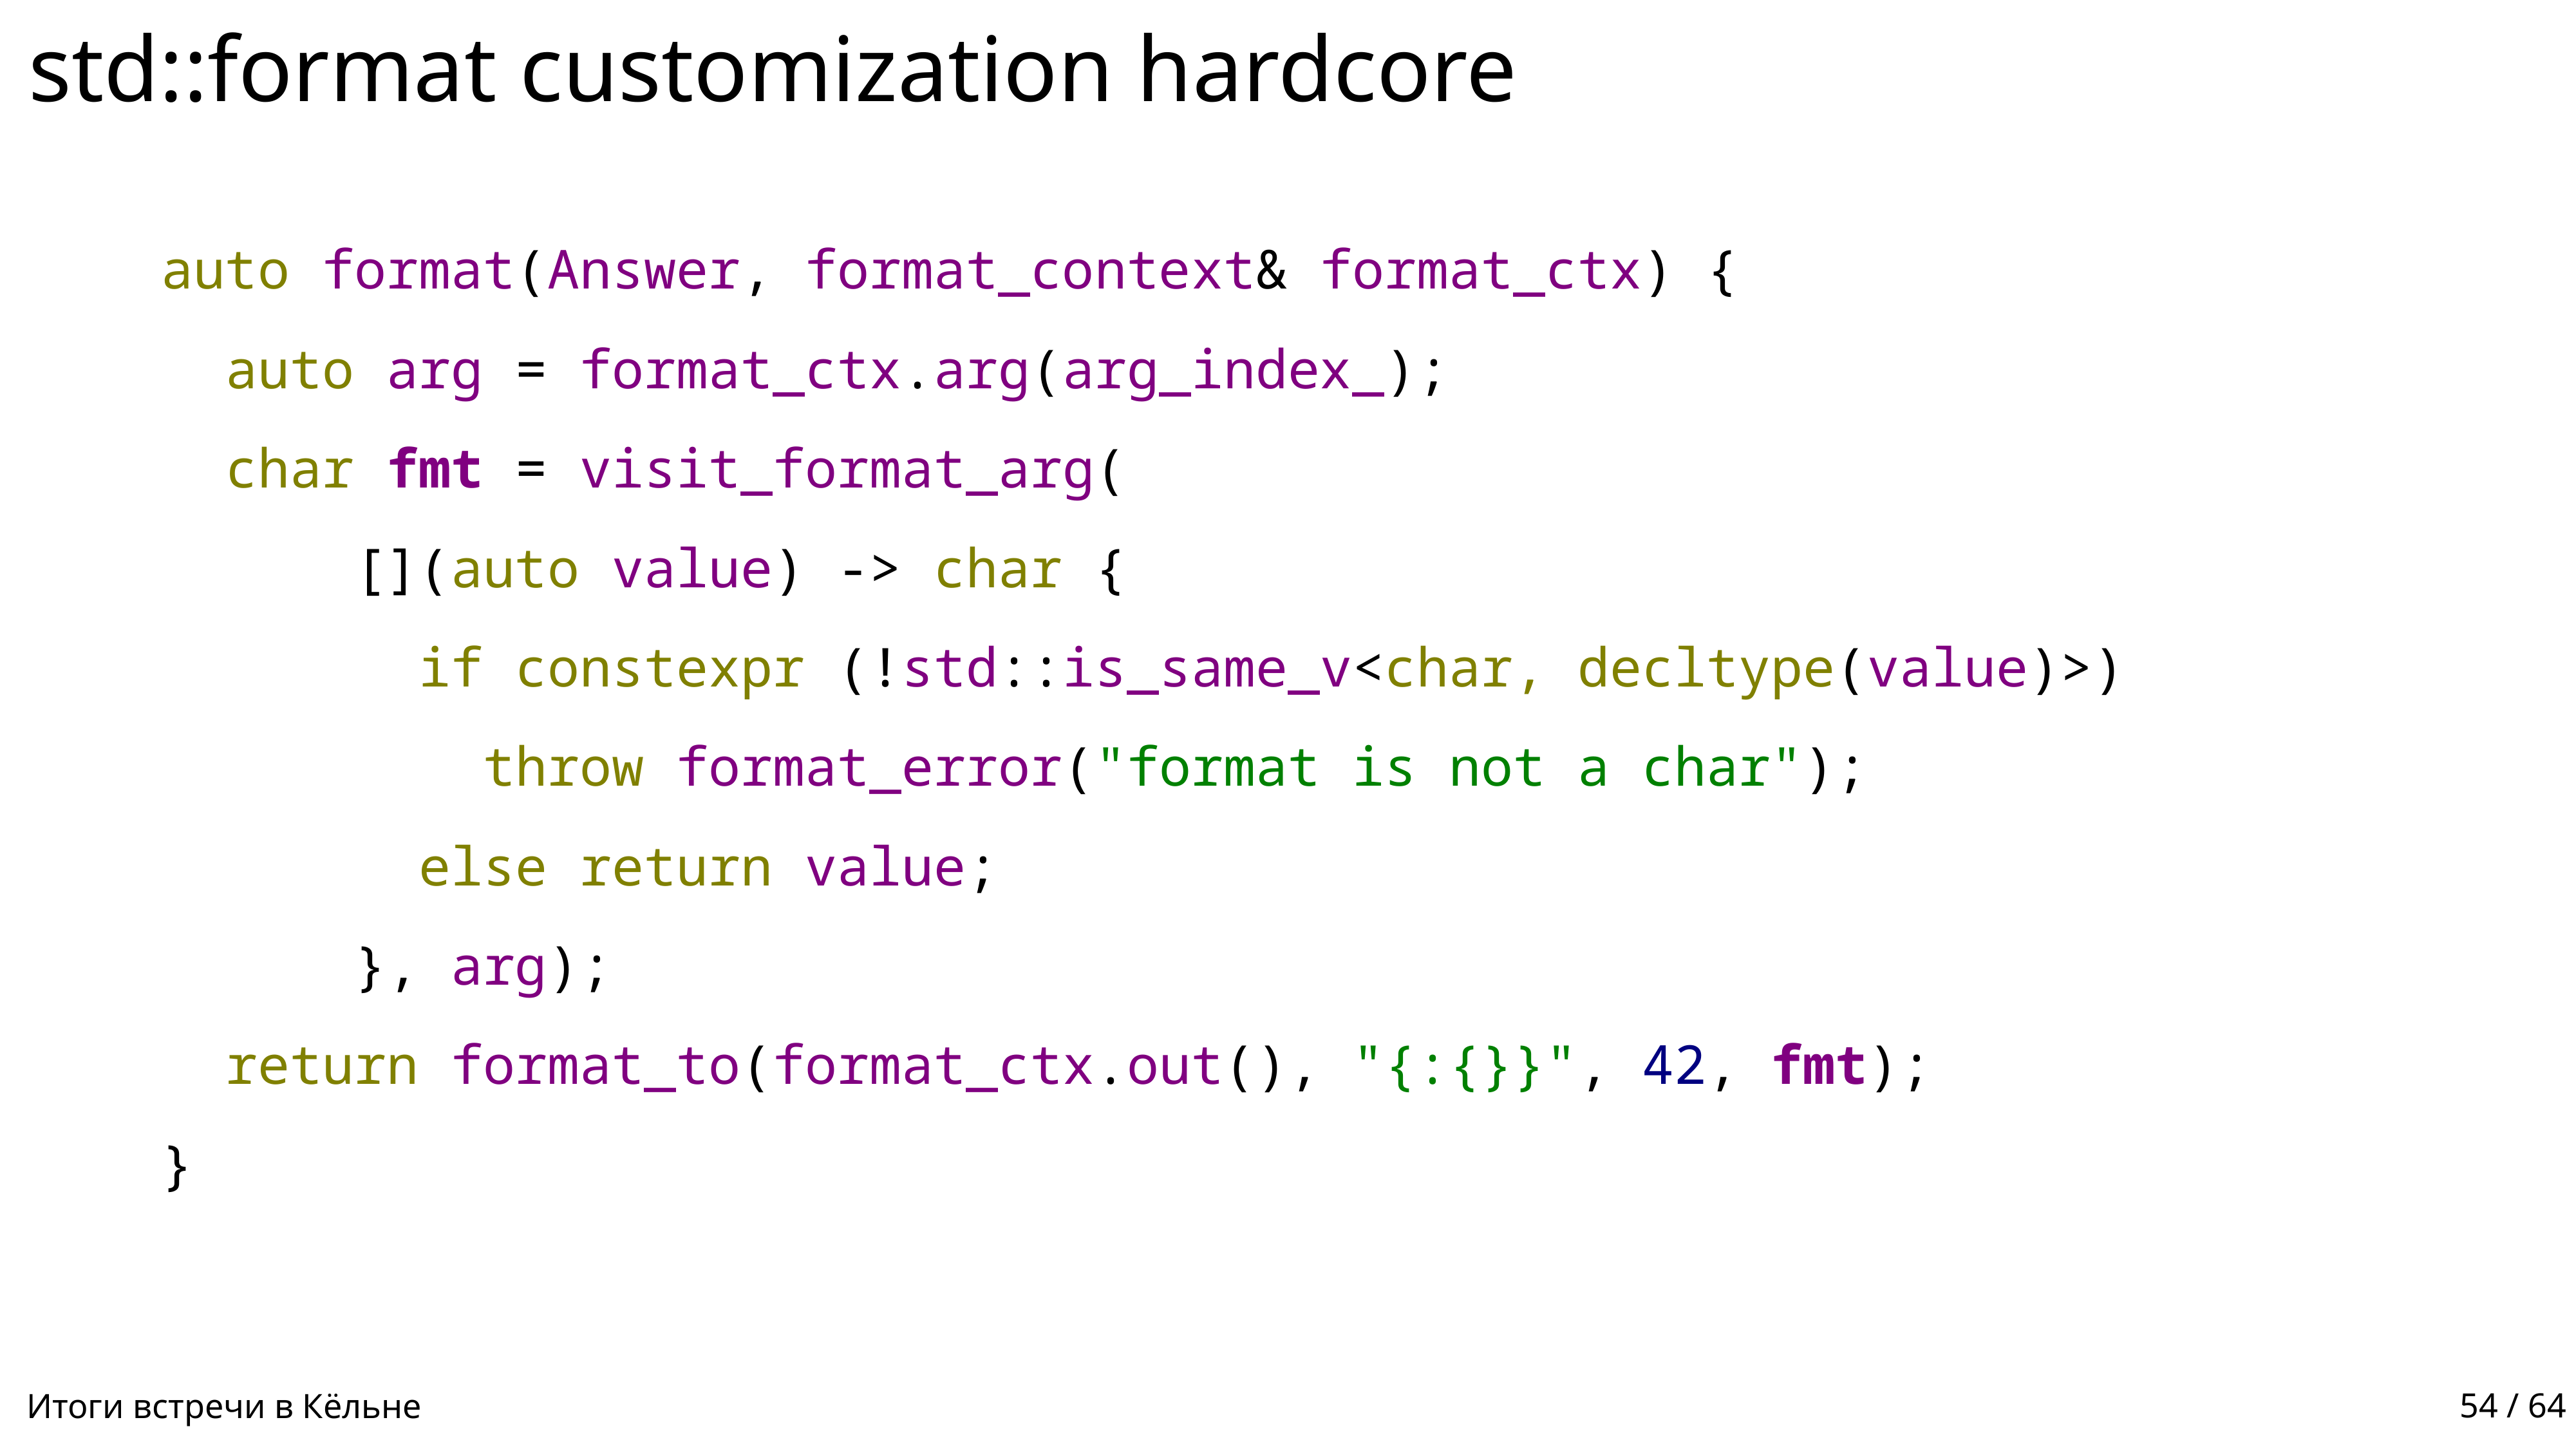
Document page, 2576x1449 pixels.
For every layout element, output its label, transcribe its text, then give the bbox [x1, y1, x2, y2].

title std::format customization hardcore [19, 19, 2550, 155]
list Итоги встречи в Кёльне [17, 1376, 1114, 1431]
list auto format(Answer, format_context& format_ctx) { auto arg = format_ctx.arg(arg_index_); char fmt = visit_format_arg( [](auto value) -> char { if constexpr (!std::is_same_v<char, decltype(value)>) throw format_error("format is not a char"); else return value; }, arg); return format_to(format_ctx.out(), "{:{}}", 42, fmt); } [87, 214, 2550, 1382]
list <number> / 64 [1479, 1376, 2576, 1431]
